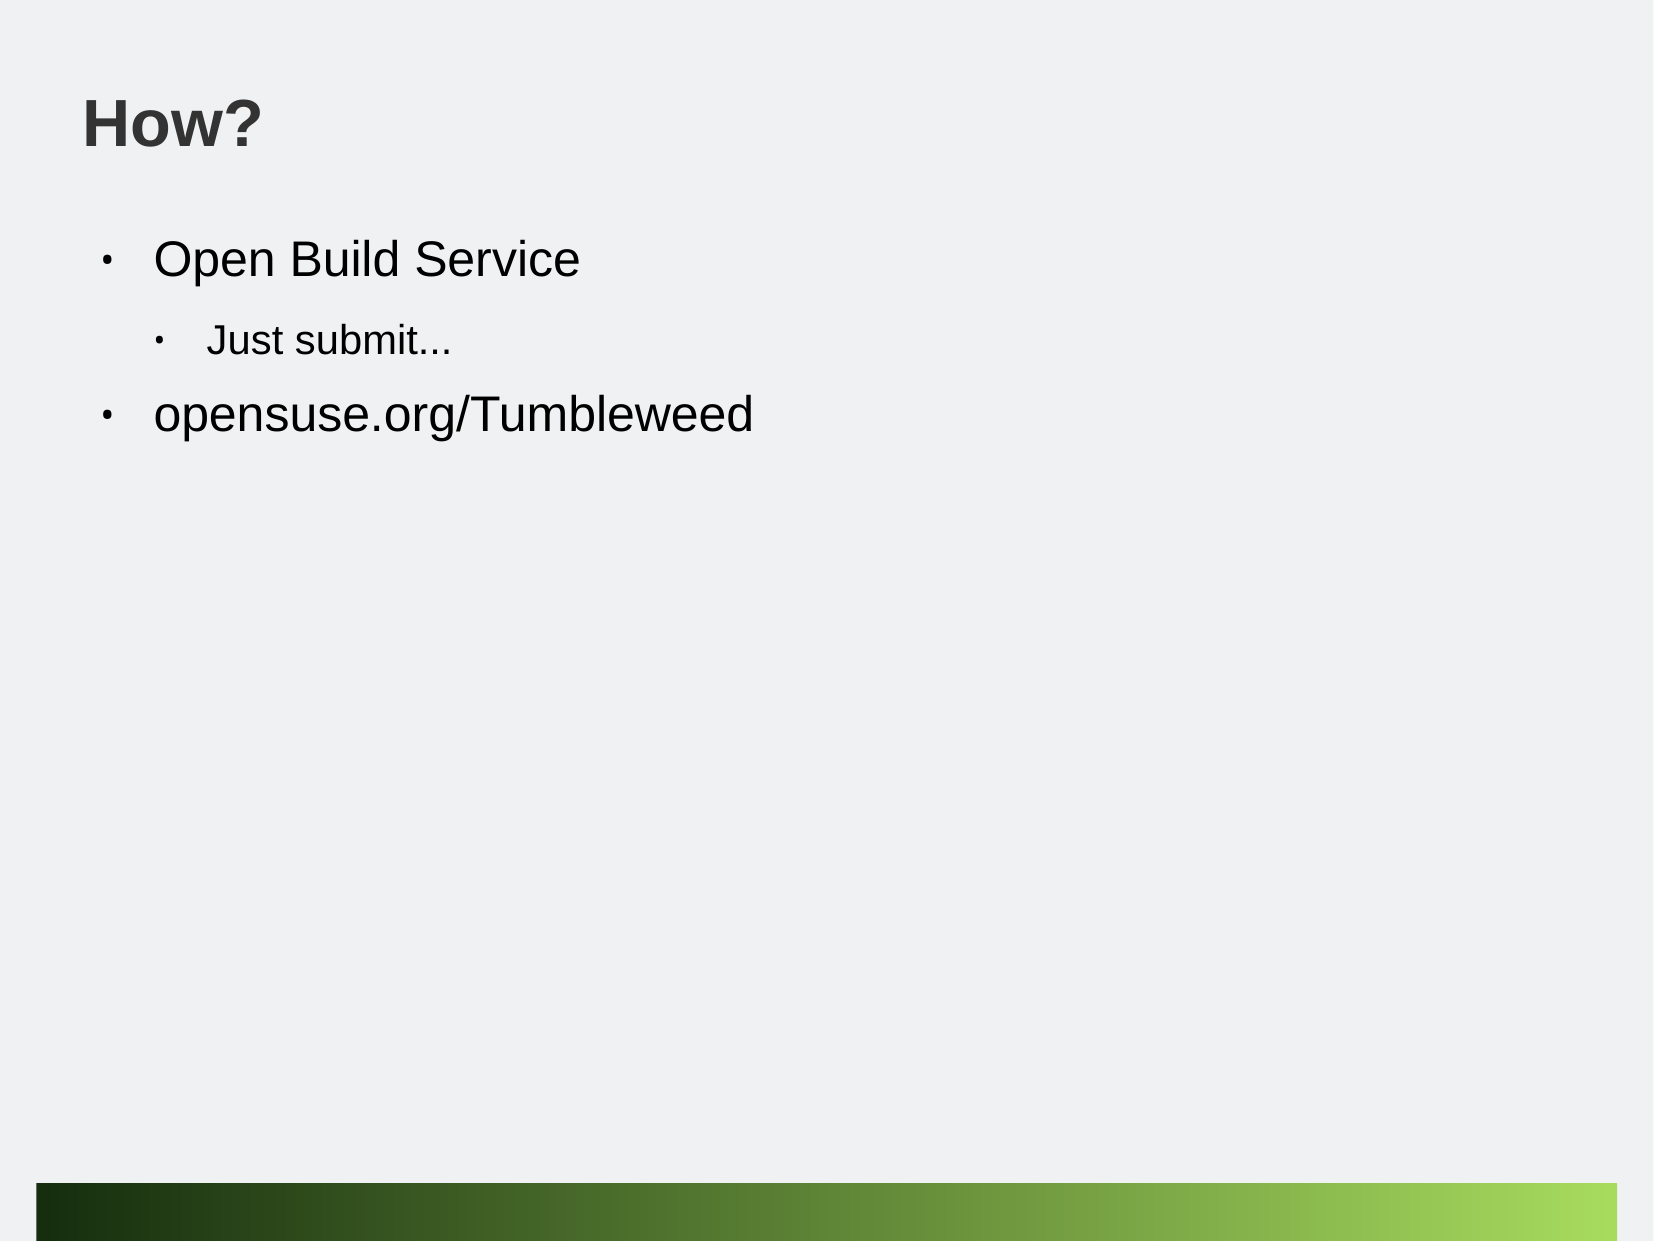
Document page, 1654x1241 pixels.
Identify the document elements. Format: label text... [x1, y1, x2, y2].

list Open Build Service Just submit... opensuse.org/Tumbleweed [82, 231, 1571, 1050]
picture [0, 0, 1654, 1241]
title How? [82, 49, 1571, 198]
